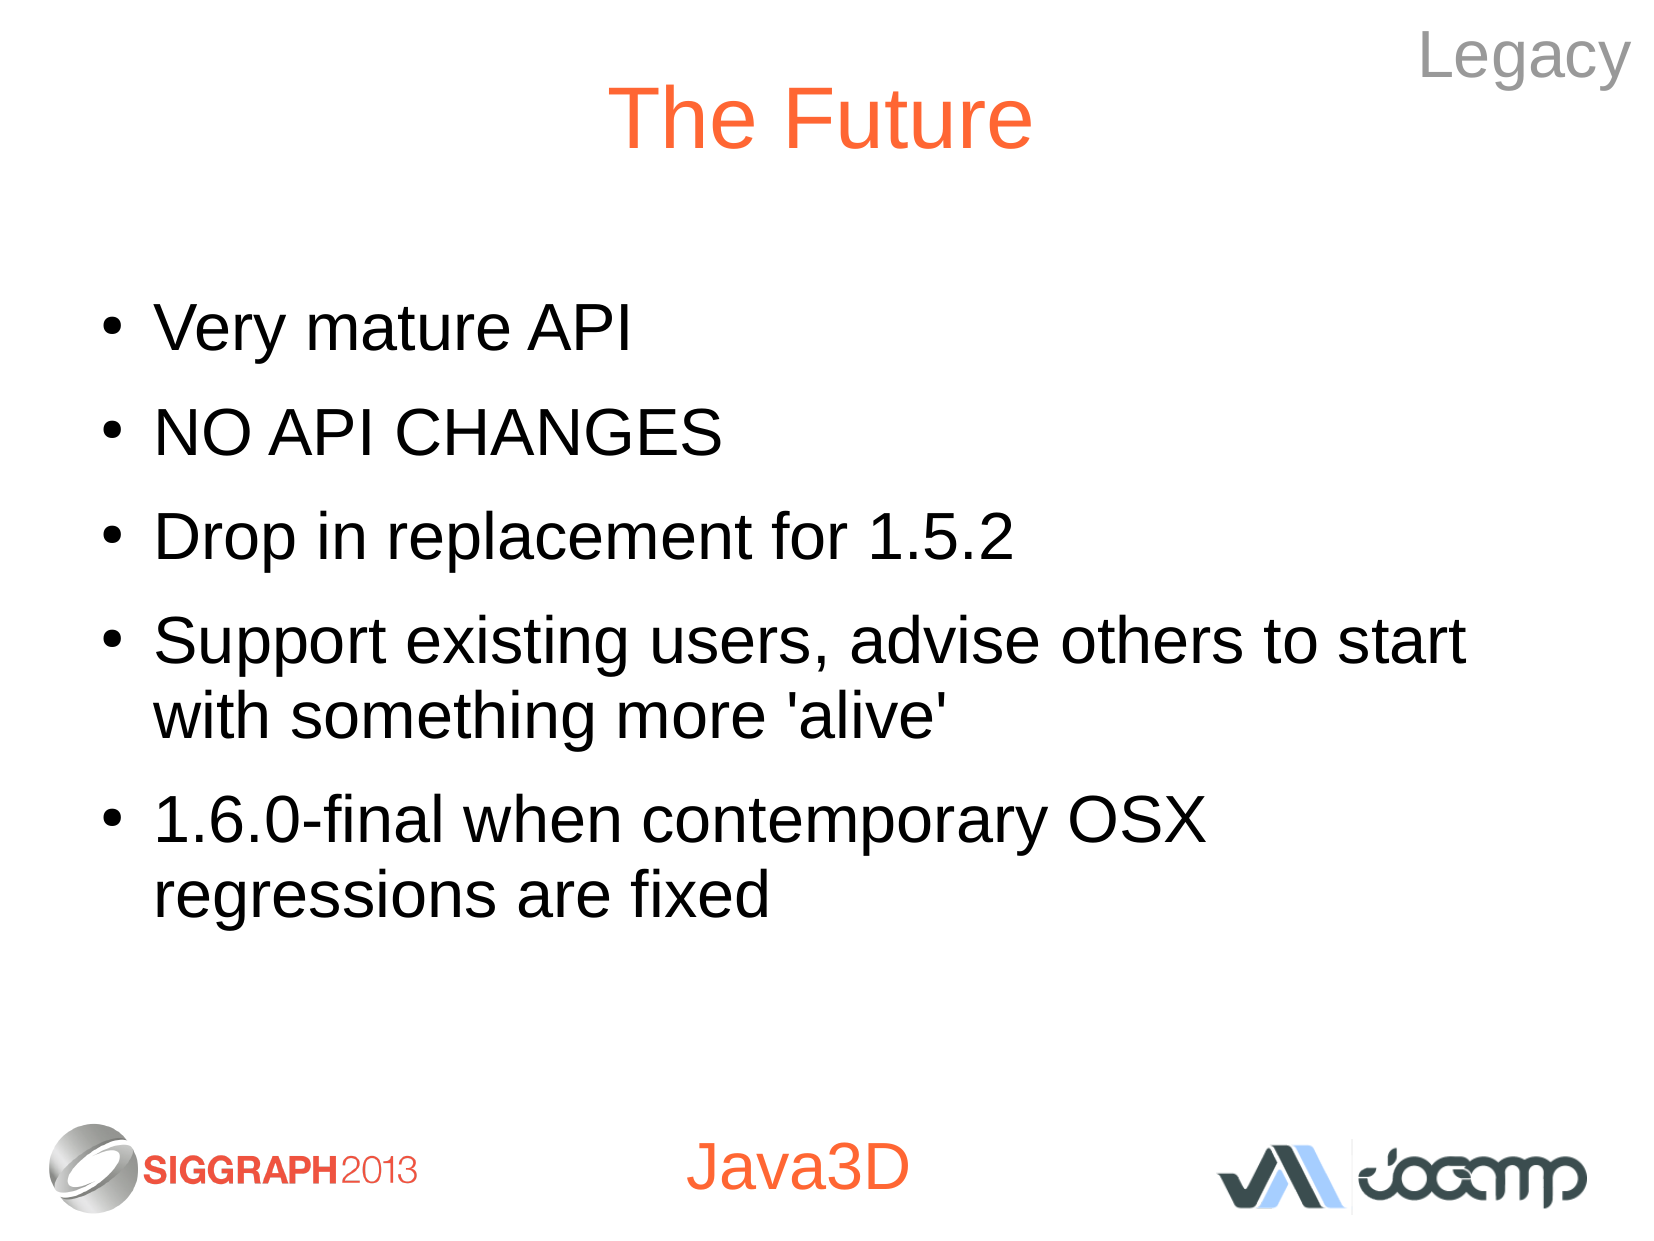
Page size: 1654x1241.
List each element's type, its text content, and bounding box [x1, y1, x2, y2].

text_box Java3D [653, 1117, 946, 1216]
picture [45, 1122, 421, 1215]
text_box Legacy [1402, 9, 1648, 115]
title The Future [68, 49, 1576, 188]
list Very mature API NO API CHANGES Drop in replacement for 1.5.2 Support existing users, advise others to start with something more 'alive' 1.6.0-final when contemporary OSX regressions are fixed [82, 290, 1538, 1010]
picture [1215, 1139, 1587, 1215]
